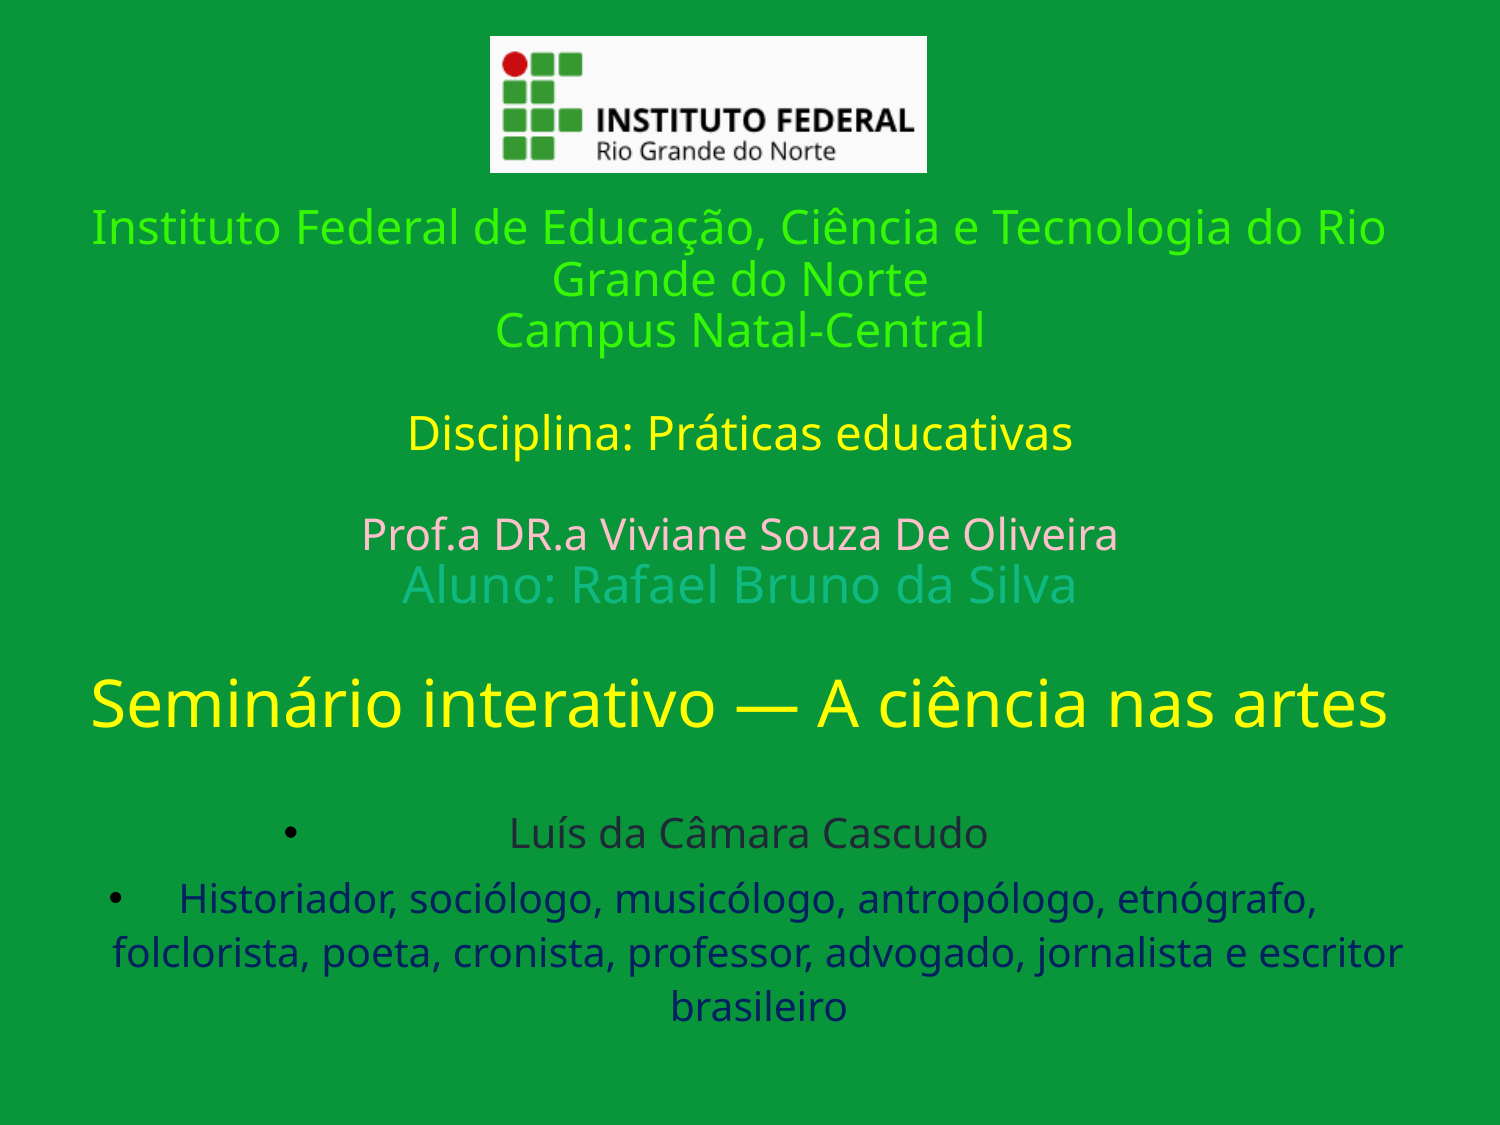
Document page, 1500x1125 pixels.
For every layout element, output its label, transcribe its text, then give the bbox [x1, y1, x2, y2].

title Instituto Federal de Educação, Ciência e Tecnologia do Rio Grande do Norte Campus Natal-Central Disciplina: Práticas educativas Prof.a DR.a Viviane Souza De Oliveira Aluno: Rafael Bruno da Silva Seminário interativo — A ciência nas artes [75, 195, 1428, 794]
subtitle Luís da Câmara Cascudo Historiador, sociólogo, musicólogo, antropólogo, etnógrafo, folclorista, poeta, cronista, professor, advogado, jornalista e escritor brasileiro [50, 794, 1428, 1038]
picture [490, 36, 927, 173]
